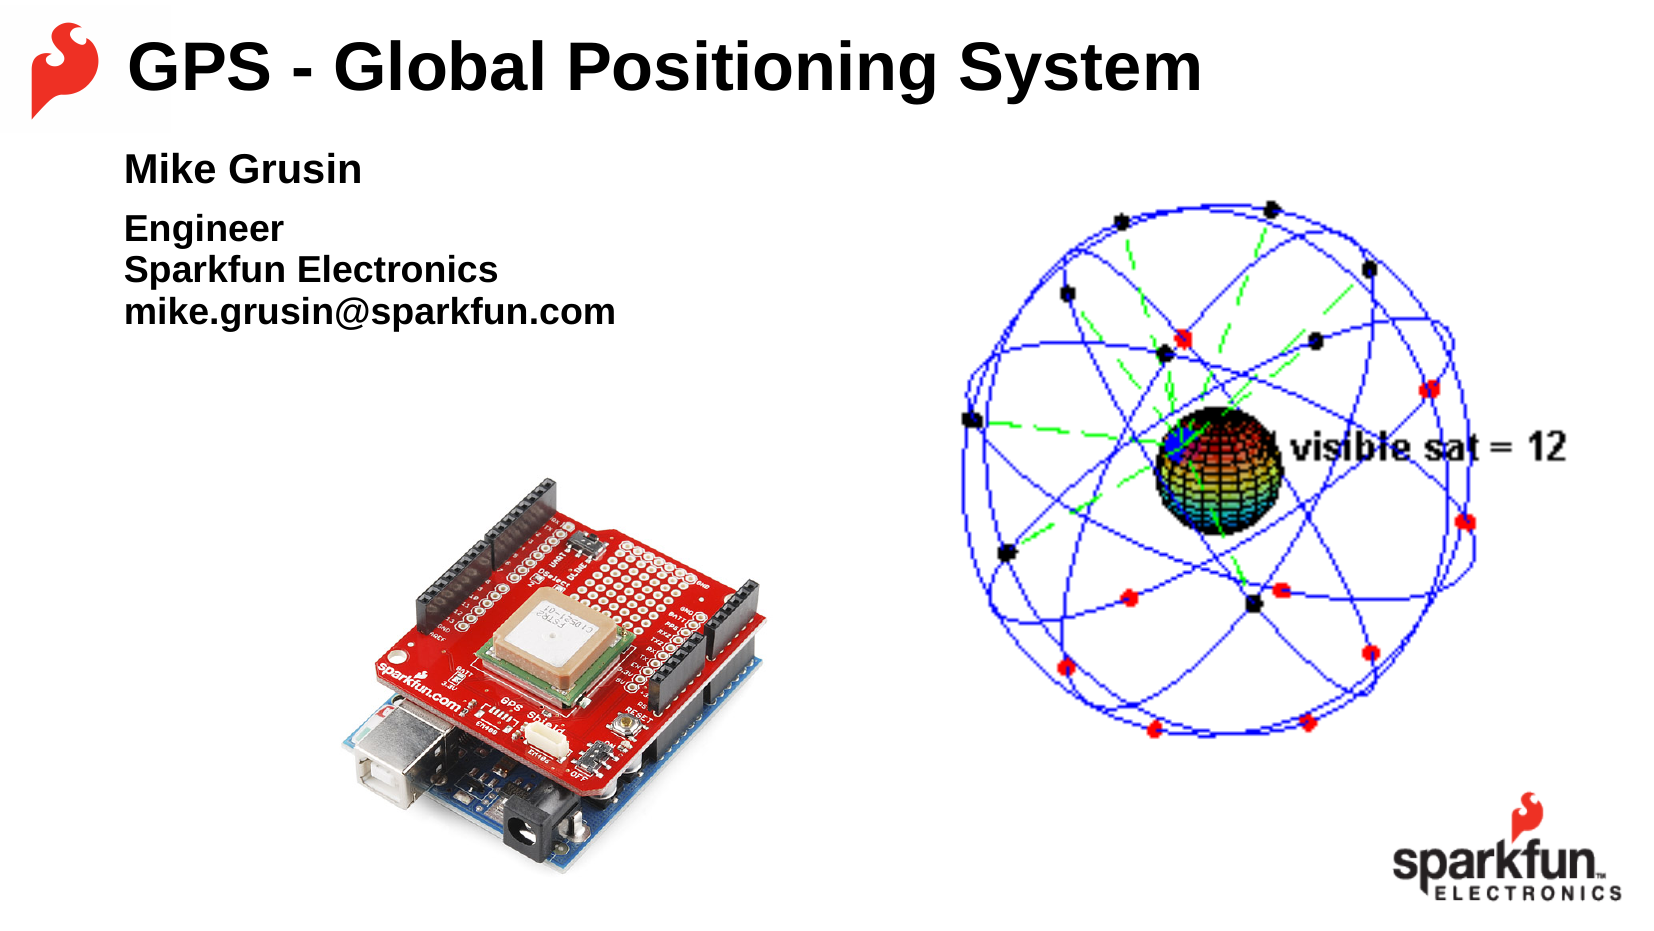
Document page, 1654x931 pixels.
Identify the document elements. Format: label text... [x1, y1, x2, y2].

title GPS - Global Positioning System [127, 27, 1495, 105]
picture [0, 5, 171, 133]
picture [927, 184, 1651, 926]
list Mike Grusin Engineer Sparkfun Electronics mike.grusin@sparkfun.com [53, 145, 1542, 685]
picture [320, 443, 798, 921]
